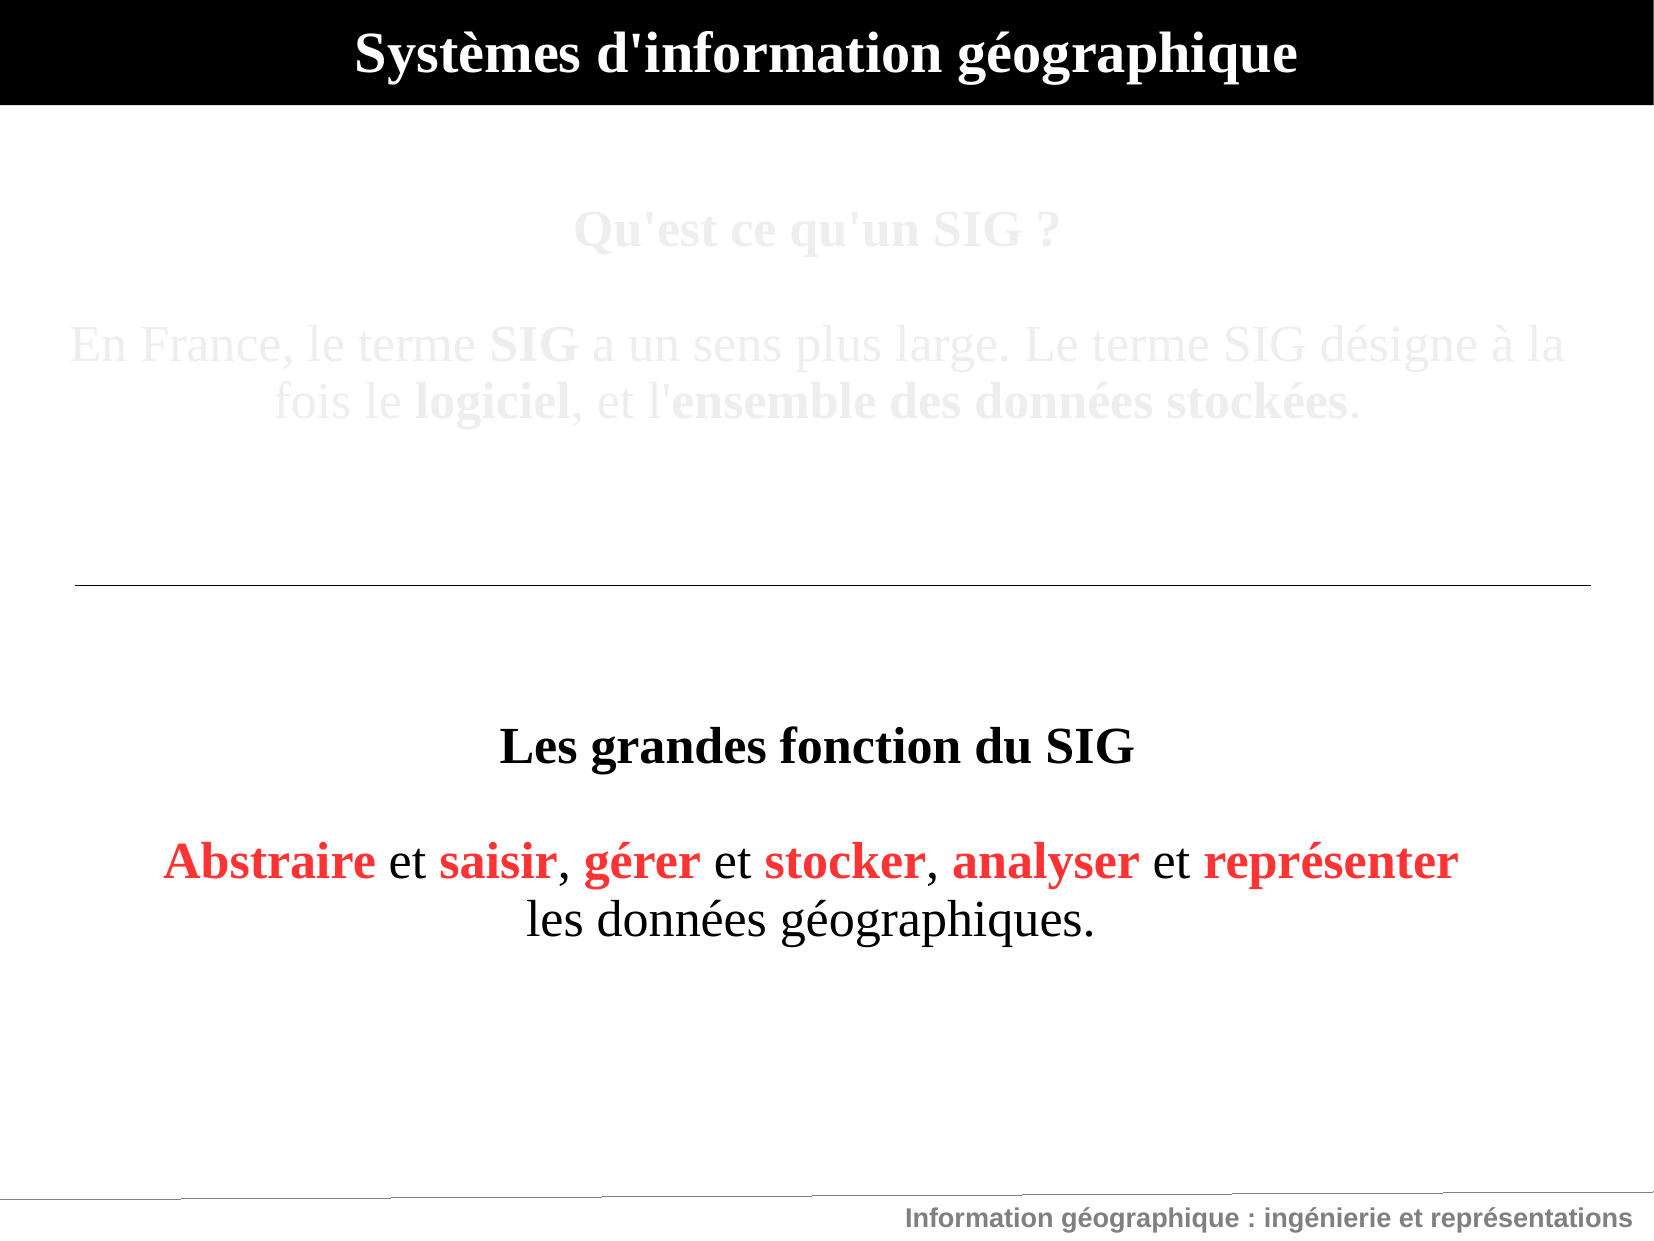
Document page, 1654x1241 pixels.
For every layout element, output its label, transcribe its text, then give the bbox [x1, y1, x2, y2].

title Systèmes d'information géographique [0, 0, 1654, 106]
text_box Qu'est ce qu'un SIG ? En France, le terme SIG a un sens plus large. Le terme SIG désigne à la fois le logiciel, et l'ensemble des données stockées. Les grandes fonction du SIG Abstraire et saisir, gérer et stocker, analyser et représenter les données géographiques. [30, 135, 1606, 1030]
